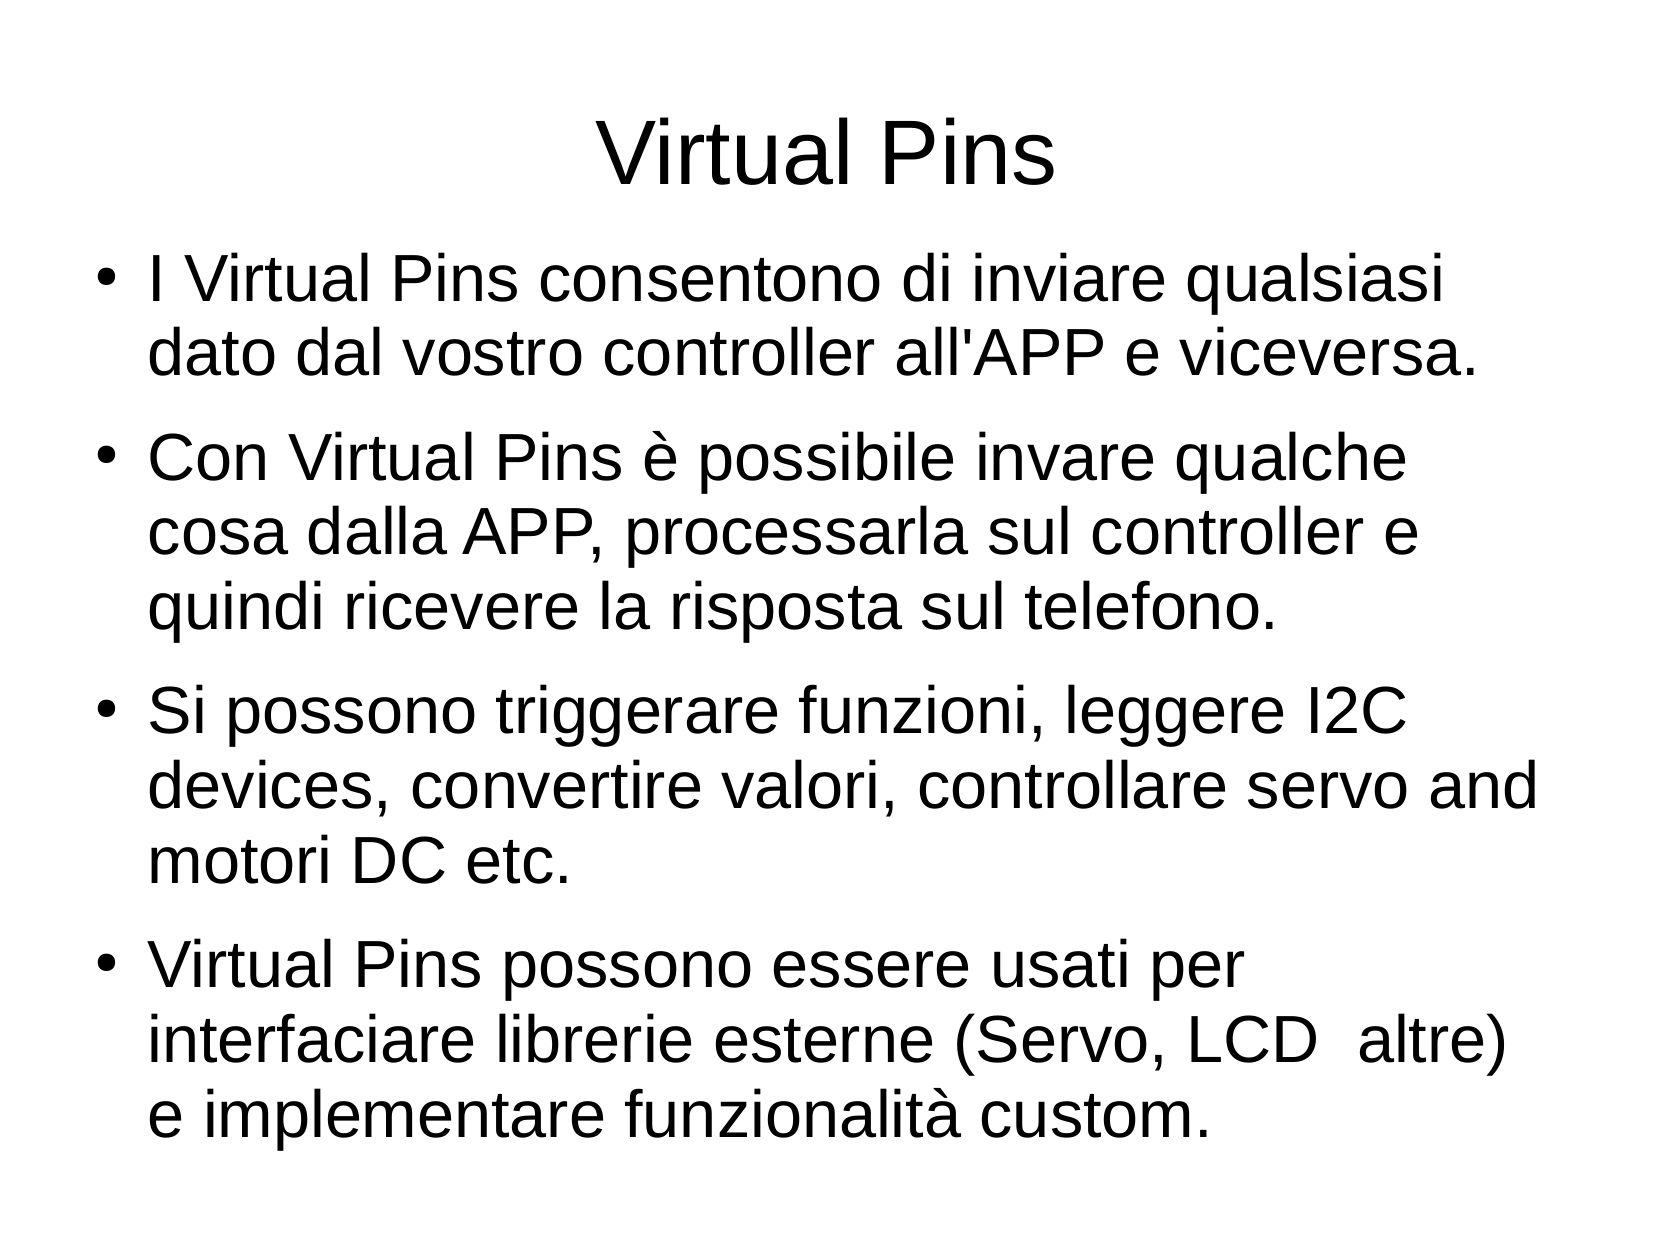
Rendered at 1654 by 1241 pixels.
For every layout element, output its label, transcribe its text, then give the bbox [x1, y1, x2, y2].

title Virtual Pins [82, 49, 1571, 257]
list I Virtual Pins consentono di inviare qualsiasi dato dal vostro controller all'APP e viceversa. Con Virtual Pins è possibile invare qualche cosa dalla APP, processarla sul controller e quindi ricevere la risposta sul telefono. Si possono triggerare funzioni, leggere I2C devices, convertire valori, controllare servo and motori DC etc. Virtual Pins possono essere usati per interfaciare librerie esterne (Servo, LCD altre) e implementare funzionalità custom. [76, 240, 1565, 1152]
